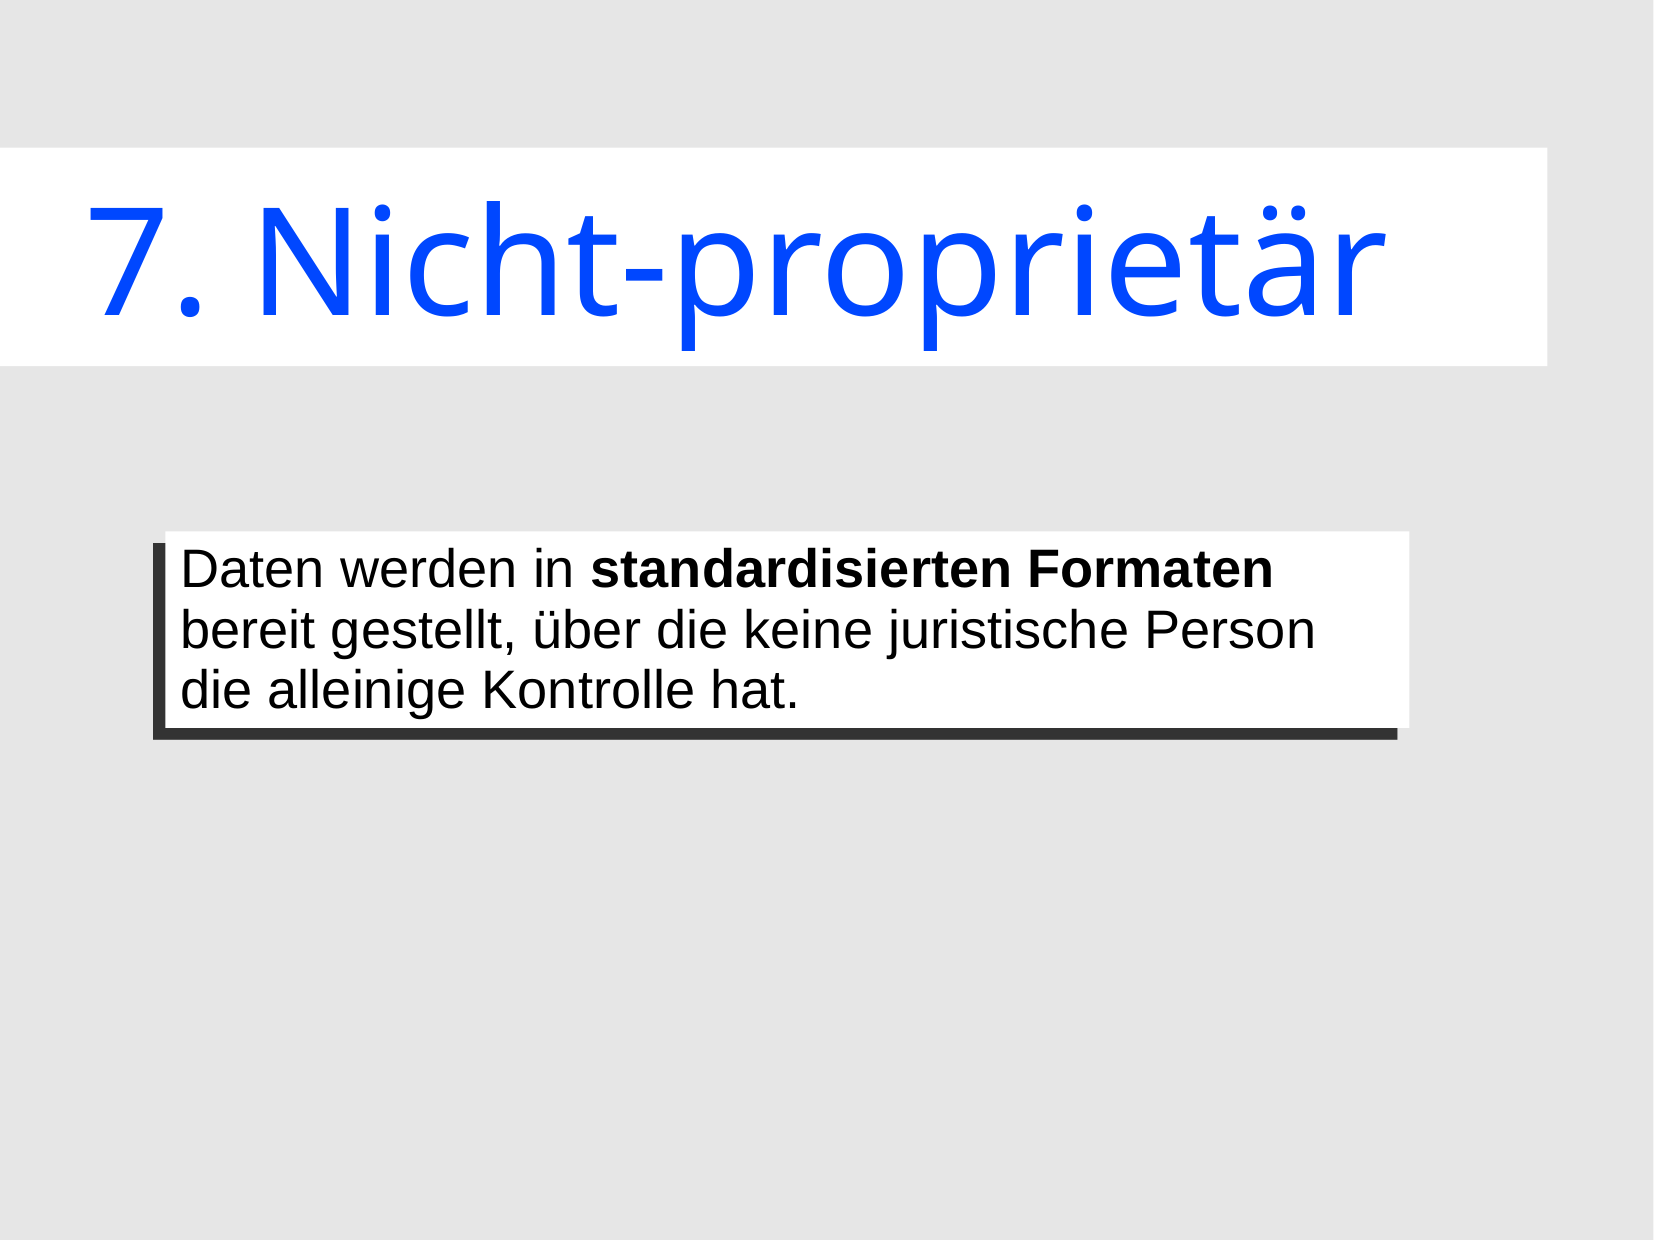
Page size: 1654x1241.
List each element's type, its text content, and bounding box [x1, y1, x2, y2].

text_box 7. Nicht-proprietär [0, 147, 1548, 367]
text_box Daten werden in standardisierten Formaten bereit gestellt, über die keine juristische Person die alleinige Kontrolle hat. [165, 531, 1410, 728]
